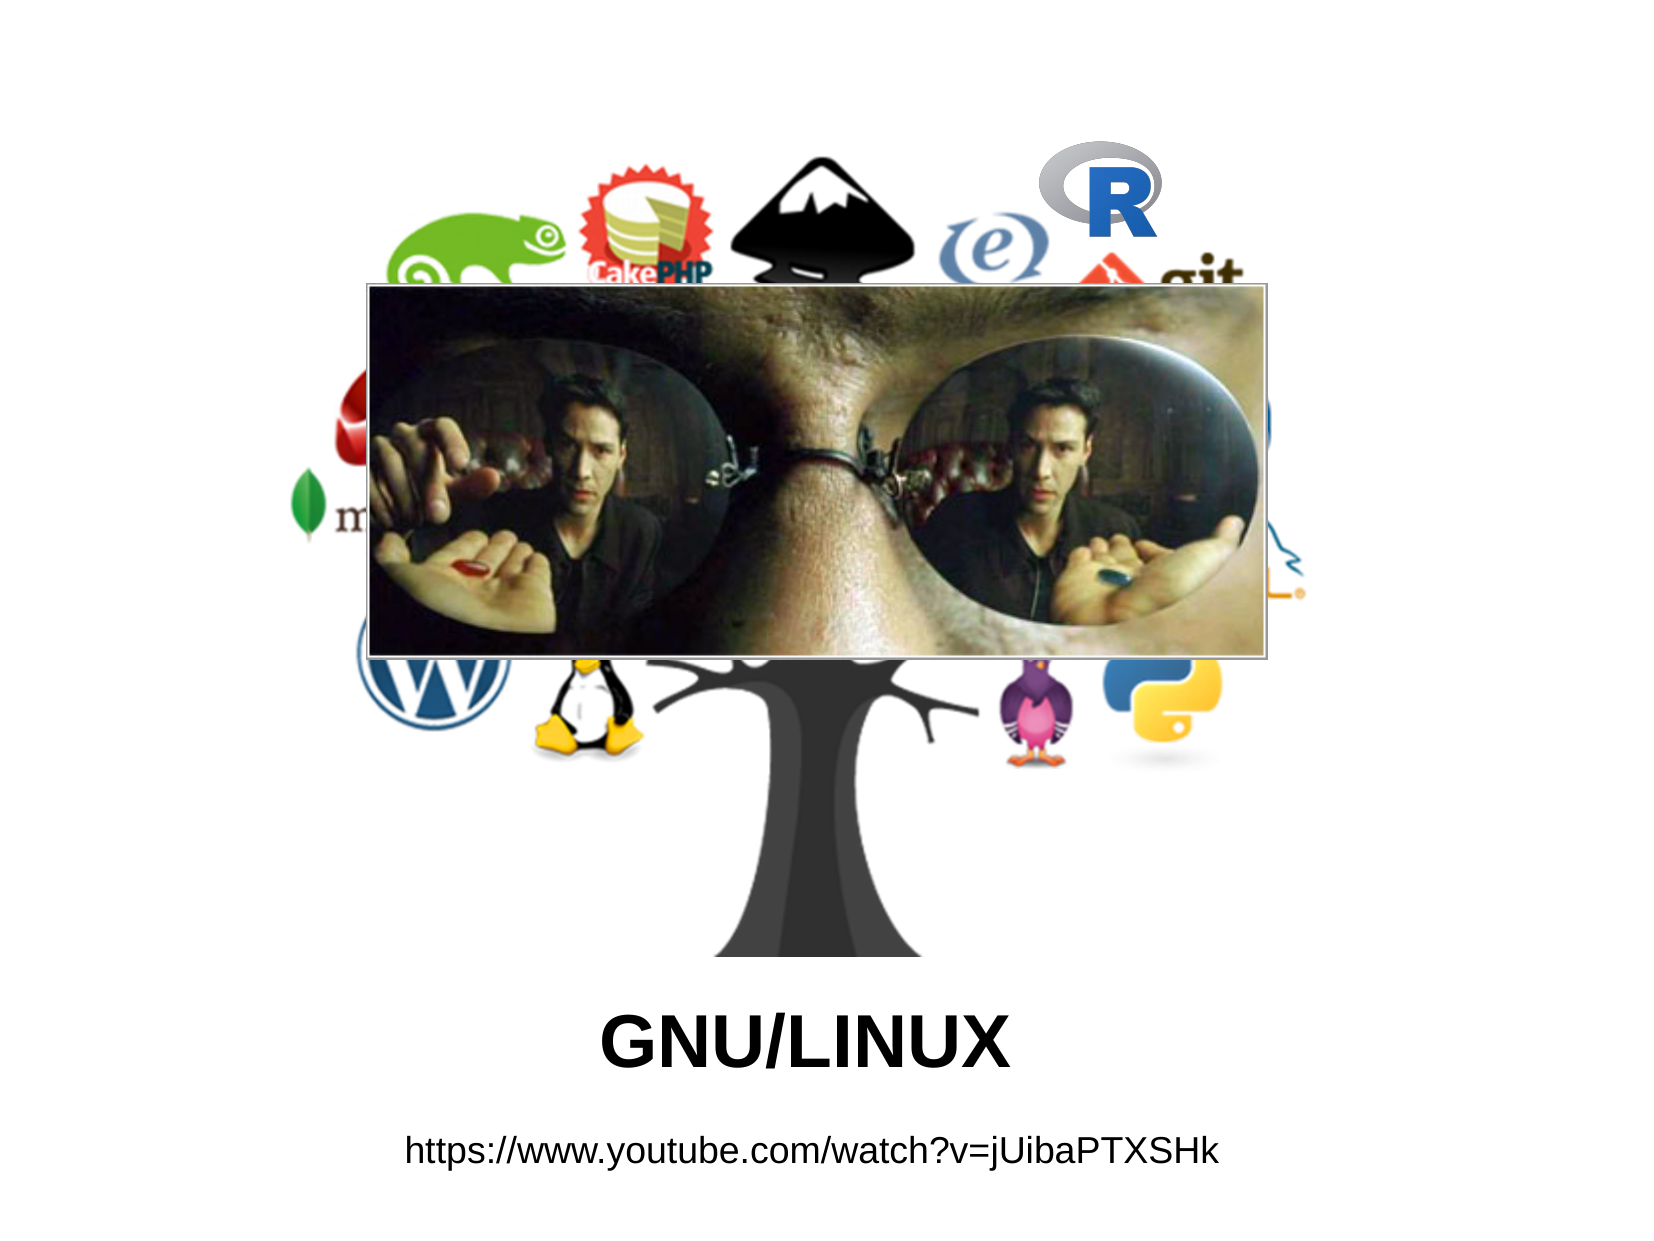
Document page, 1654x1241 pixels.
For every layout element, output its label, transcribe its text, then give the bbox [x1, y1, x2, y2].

picture [287, 141, 1312, 957]
text_box GNU/LINUX [584, 992, 1069, 1175]
text_box https://www.youtube.com/watch?v=jUibaPTXSHk [389, 1122, 1235, 1179]
